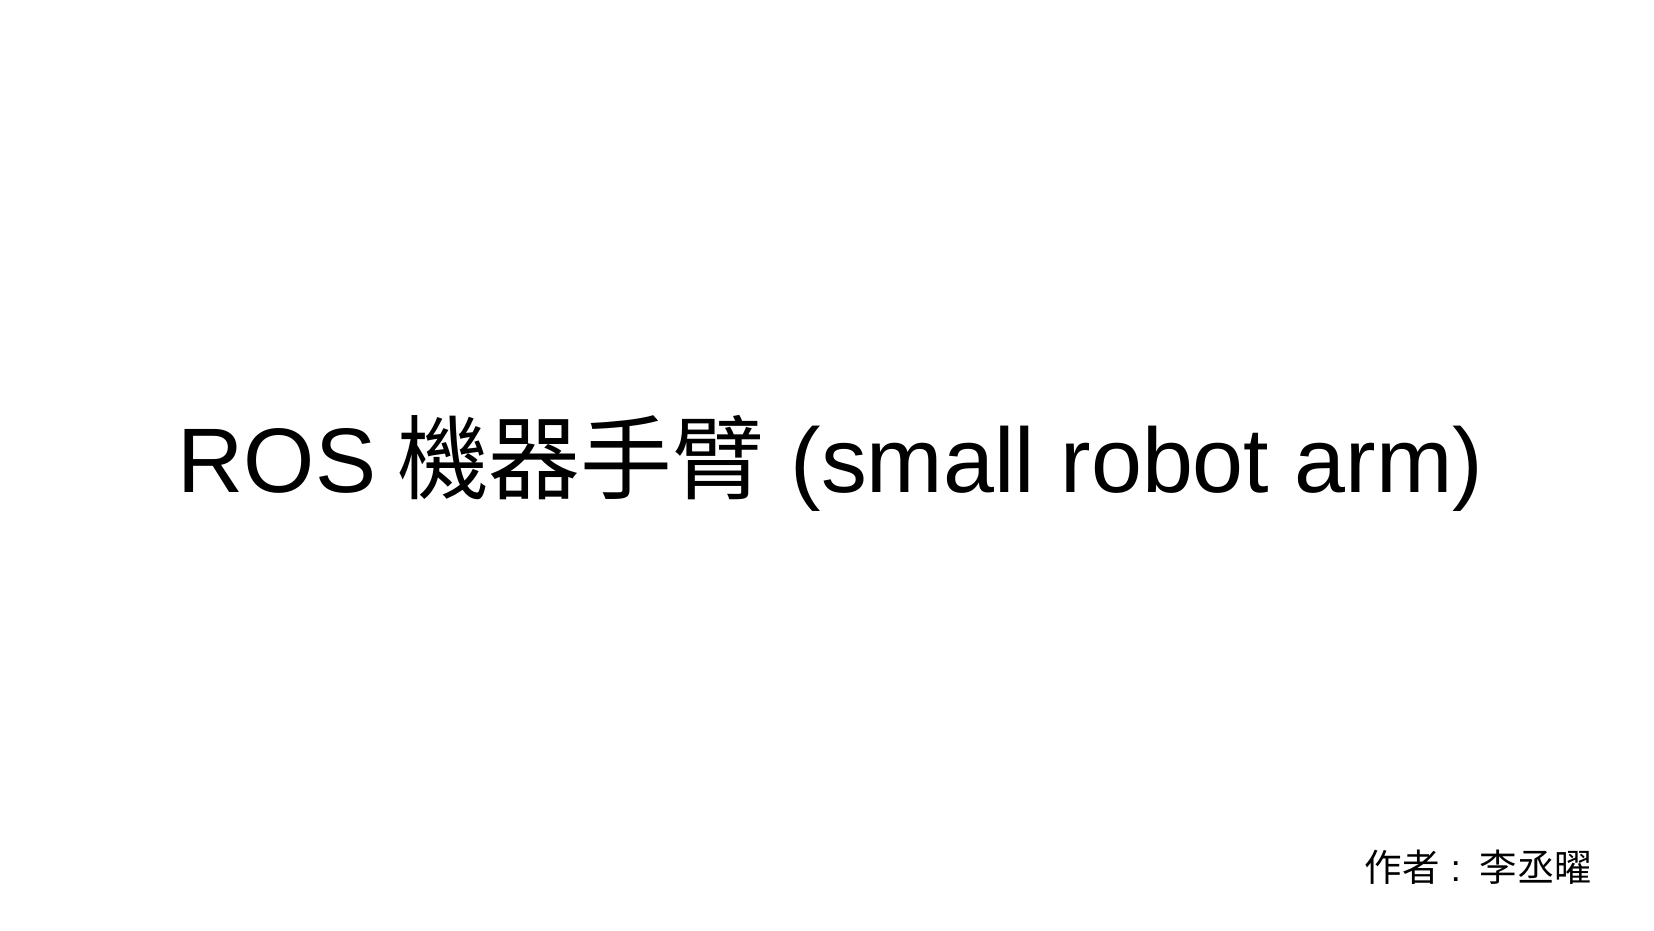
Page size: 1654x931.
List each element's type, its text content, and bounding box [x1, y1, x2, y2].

title ROS機器手臂(small robot arm) [86, 375, 1576, 531]
text_box 作者: 李丞曜 [1350, 830, 1613, 901]
